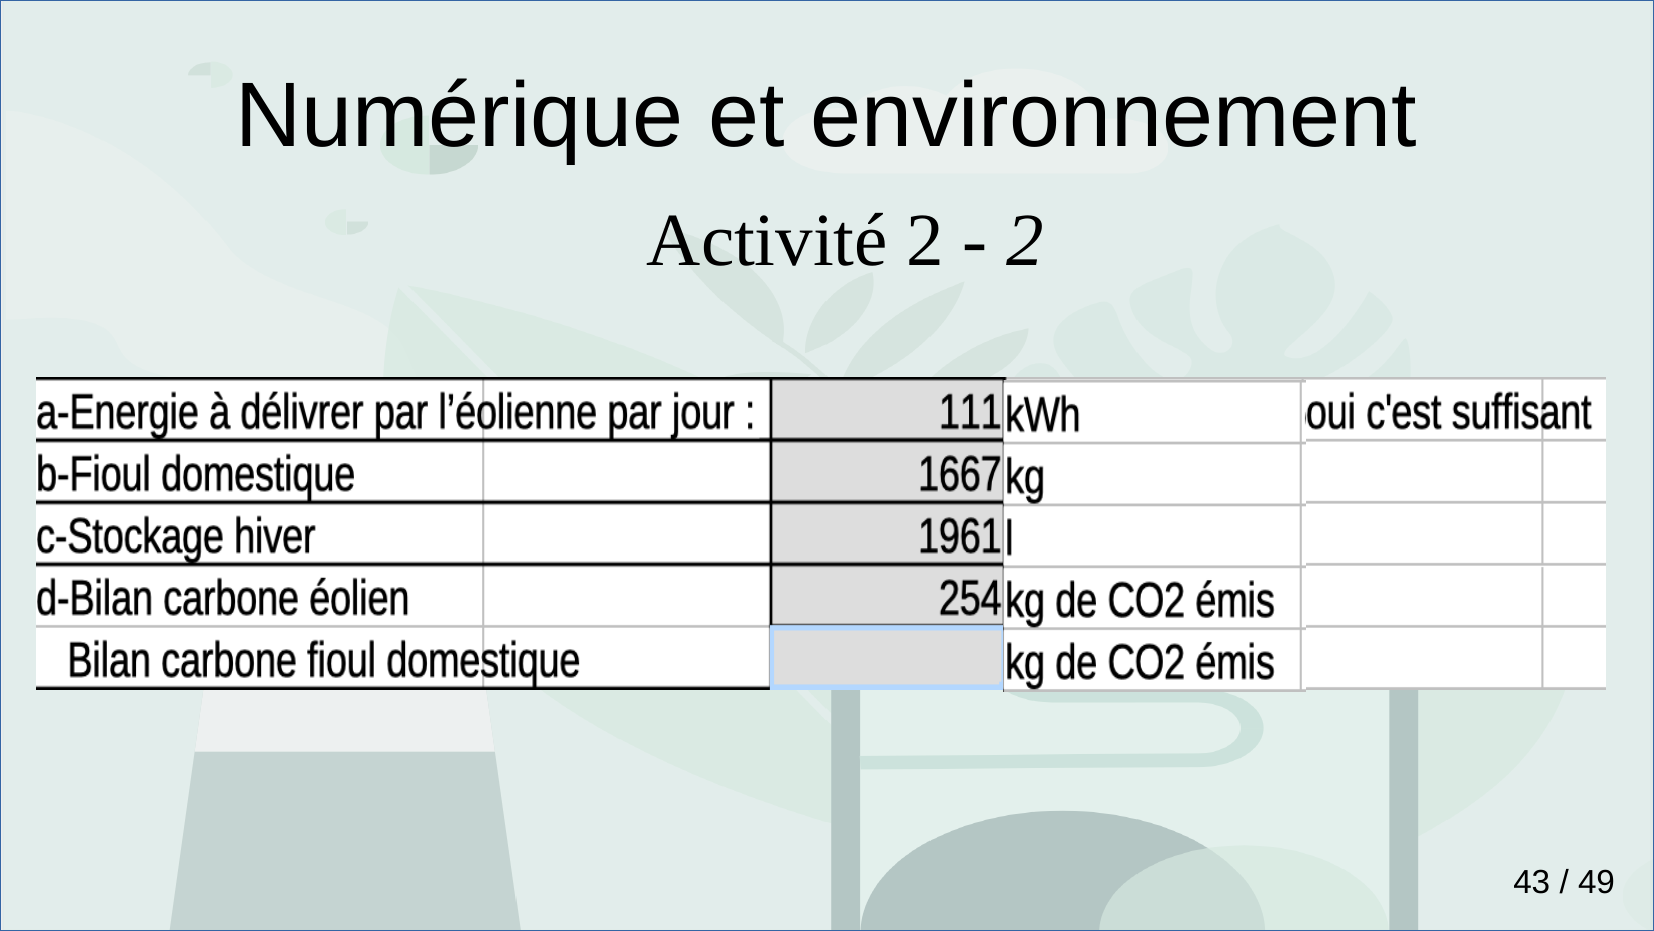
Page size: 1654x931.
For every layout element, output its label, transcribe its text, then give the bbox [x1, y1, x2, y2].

text_box Activité 2 - 2 [574, 191, 1117, 372]
text_box [0, 0, 1654, 931]
picture [36, 377, 1606, 692]
title Numérique et environnement [82, 37, 1571, 193]
text_box <number> / 49 [1341, 855, 1630, 926]
